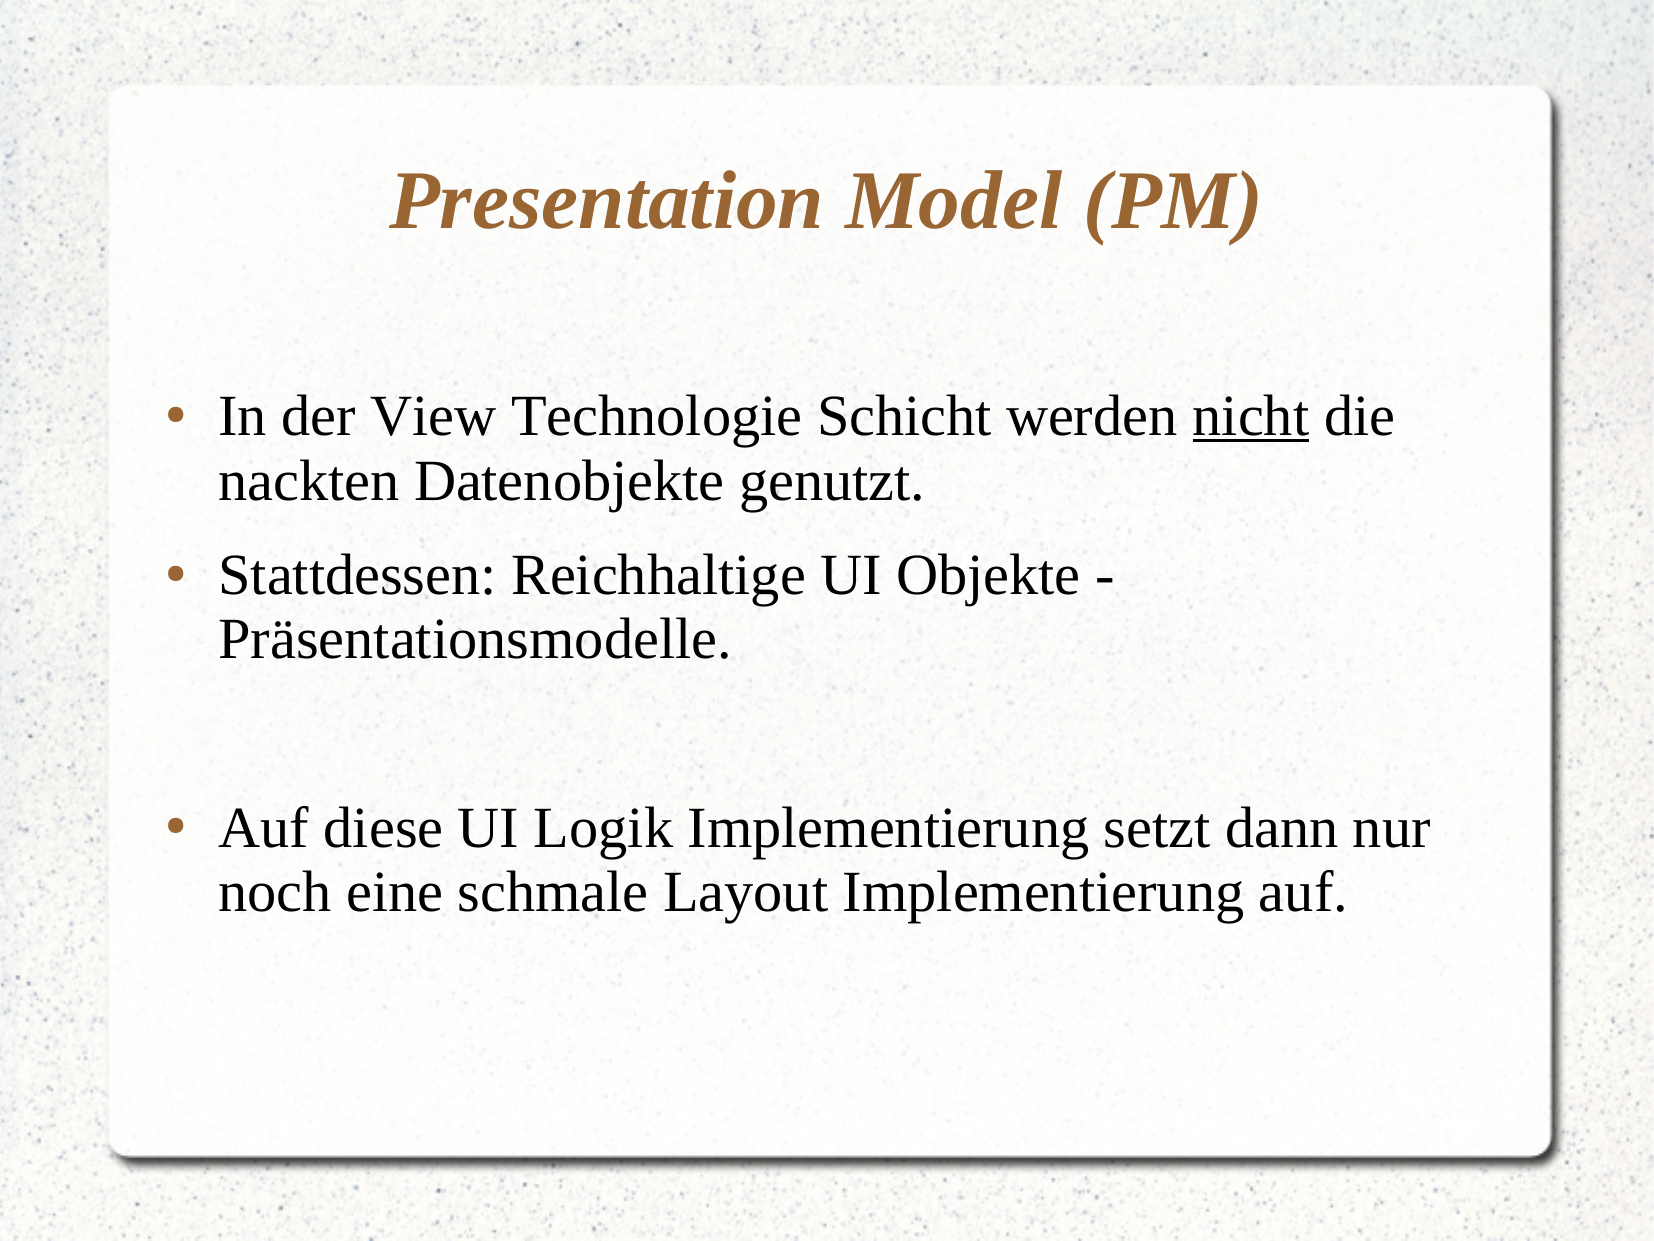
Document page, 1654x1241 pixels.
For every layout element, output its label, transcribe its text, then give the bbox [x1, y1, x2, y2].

picture [0, 0, 1654, 1241]
title Presentation Model (PM) [118, 104, 1536, 297]
list In der View Technologie Schicht werden nicht die nackten Datenobjekte genutzt. Stattdessen: Reichhaltige UI Objekte - Präsentationsmodelle. Auf diese UI Logik Implementierung setzt dann nur noch eine schmale Layout Implementierung auf. [147, 383, 1506, 1035]
